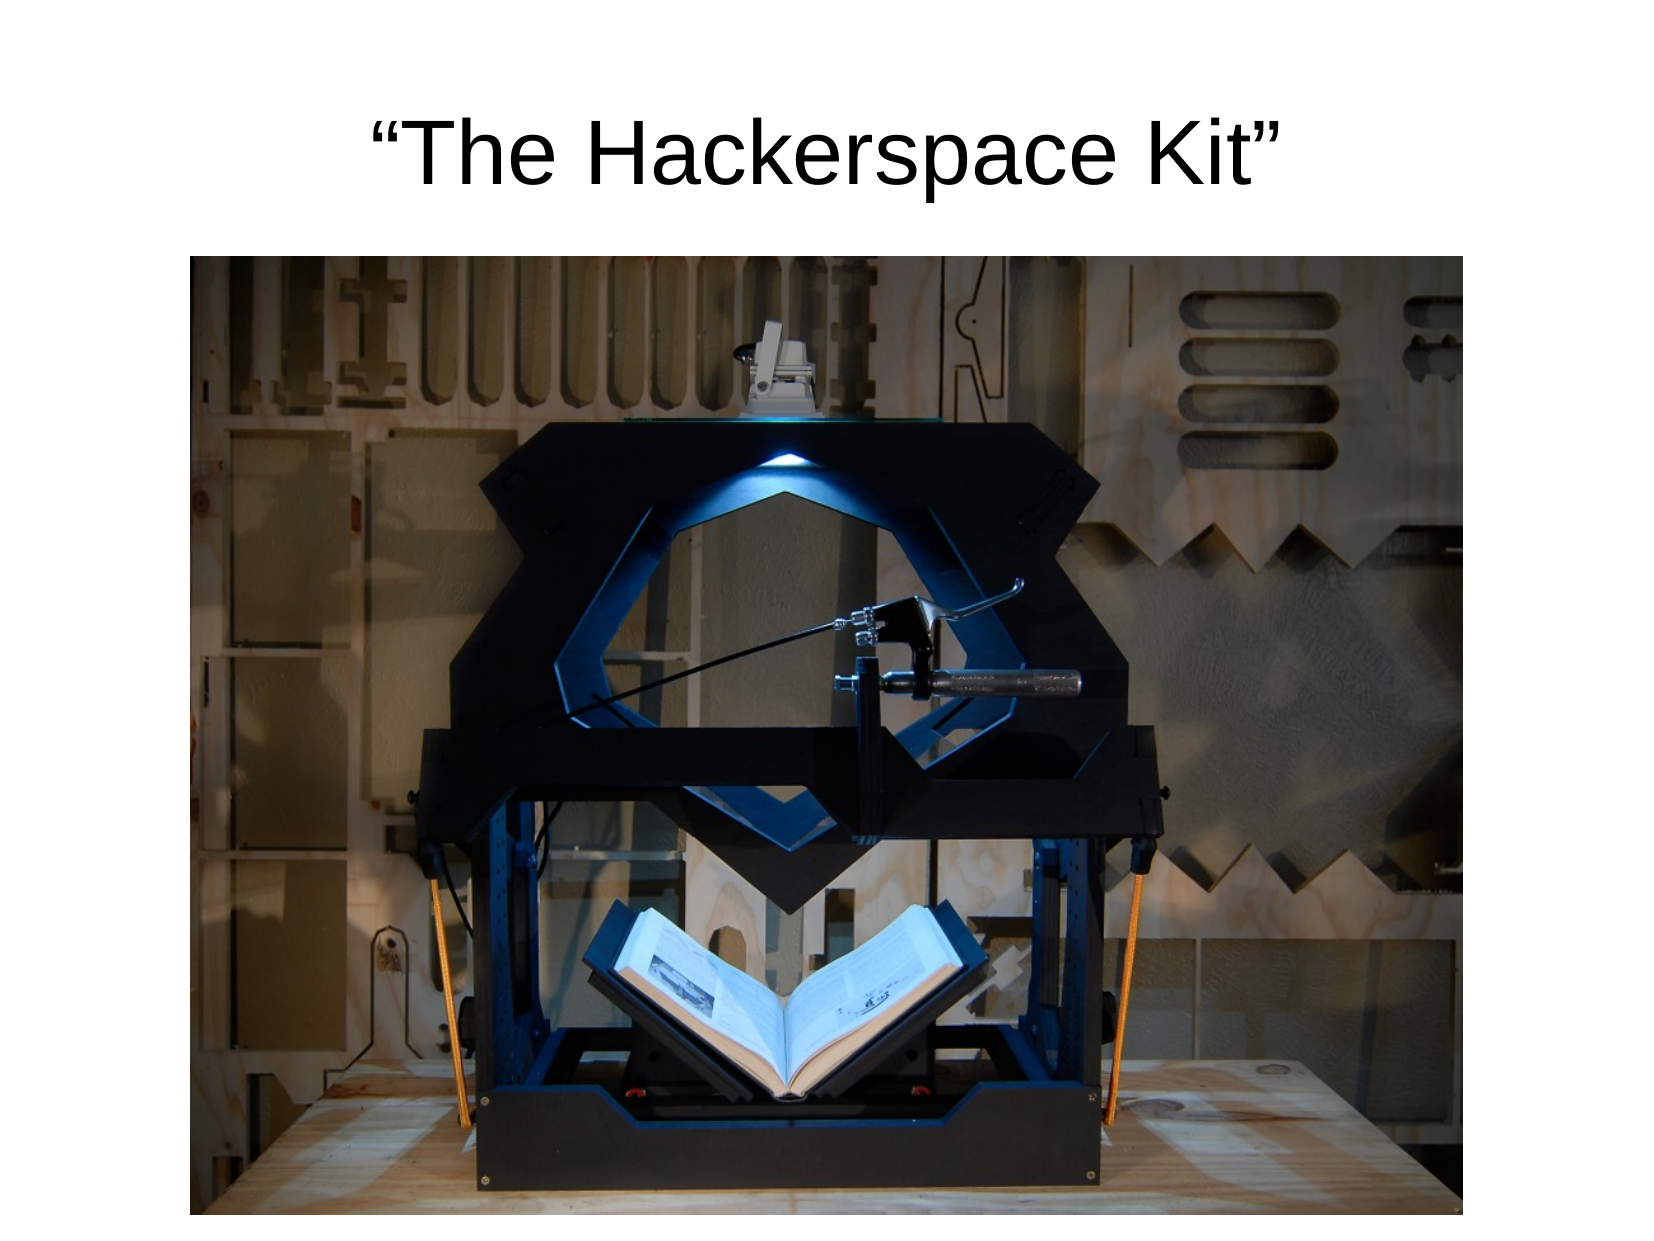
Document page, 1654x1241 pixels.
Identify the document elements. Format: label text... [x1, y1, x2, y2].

picture [190, 256, 1463, 1216]
title “The Hackerspace Kit” [82, 49, 1571, 257]
